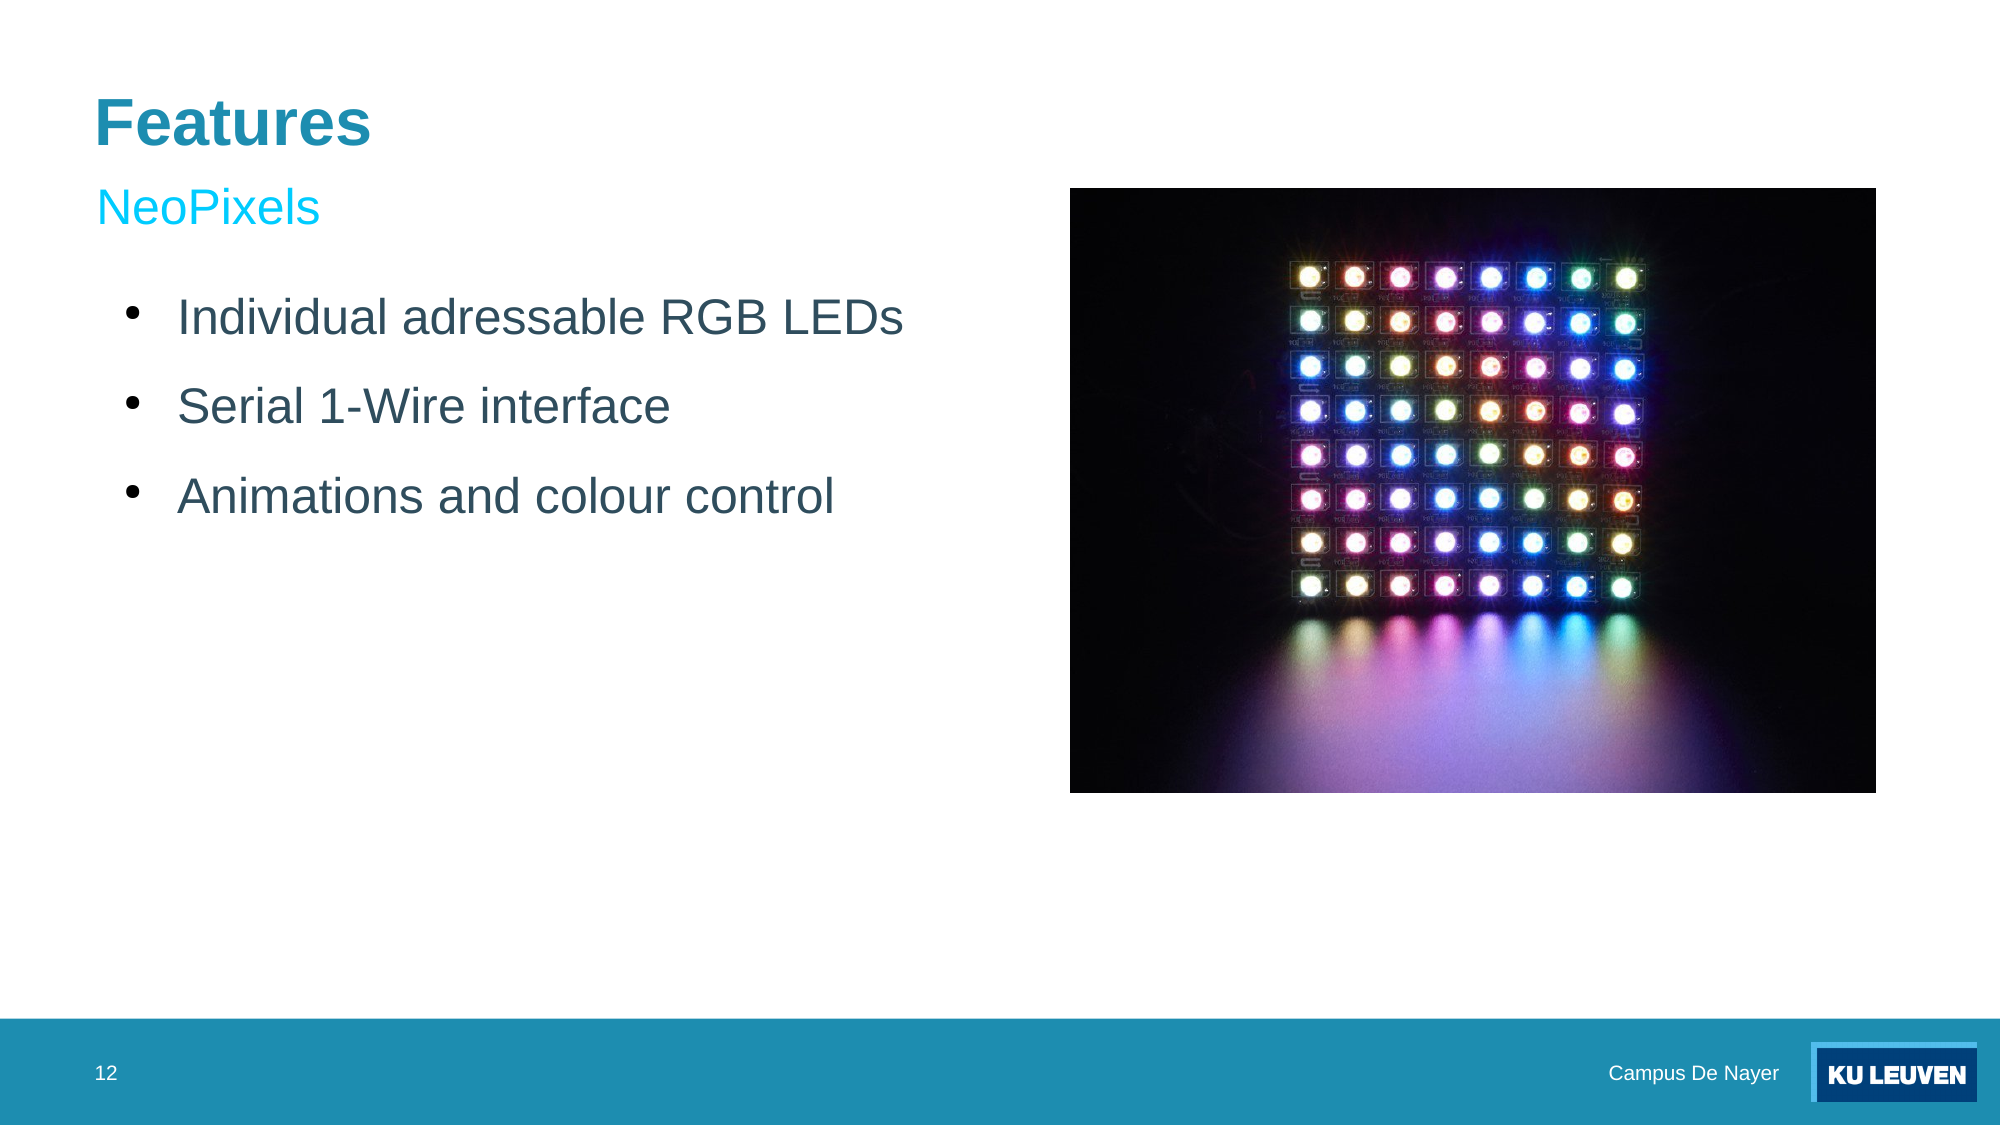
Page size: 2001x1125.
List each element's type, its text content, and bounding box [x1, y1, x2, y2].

picture [1811, 1042, 1977, 1102]
picture [1070, 188, 1876, 793]
text_box NeoPixels [81, 171, 533, 243]
list Individual adressable RGB LEDs Serial 1-Wire interface Animations and colour control [91, 276, 1032, 815]
title Features [94, 49, 1906, 189]
